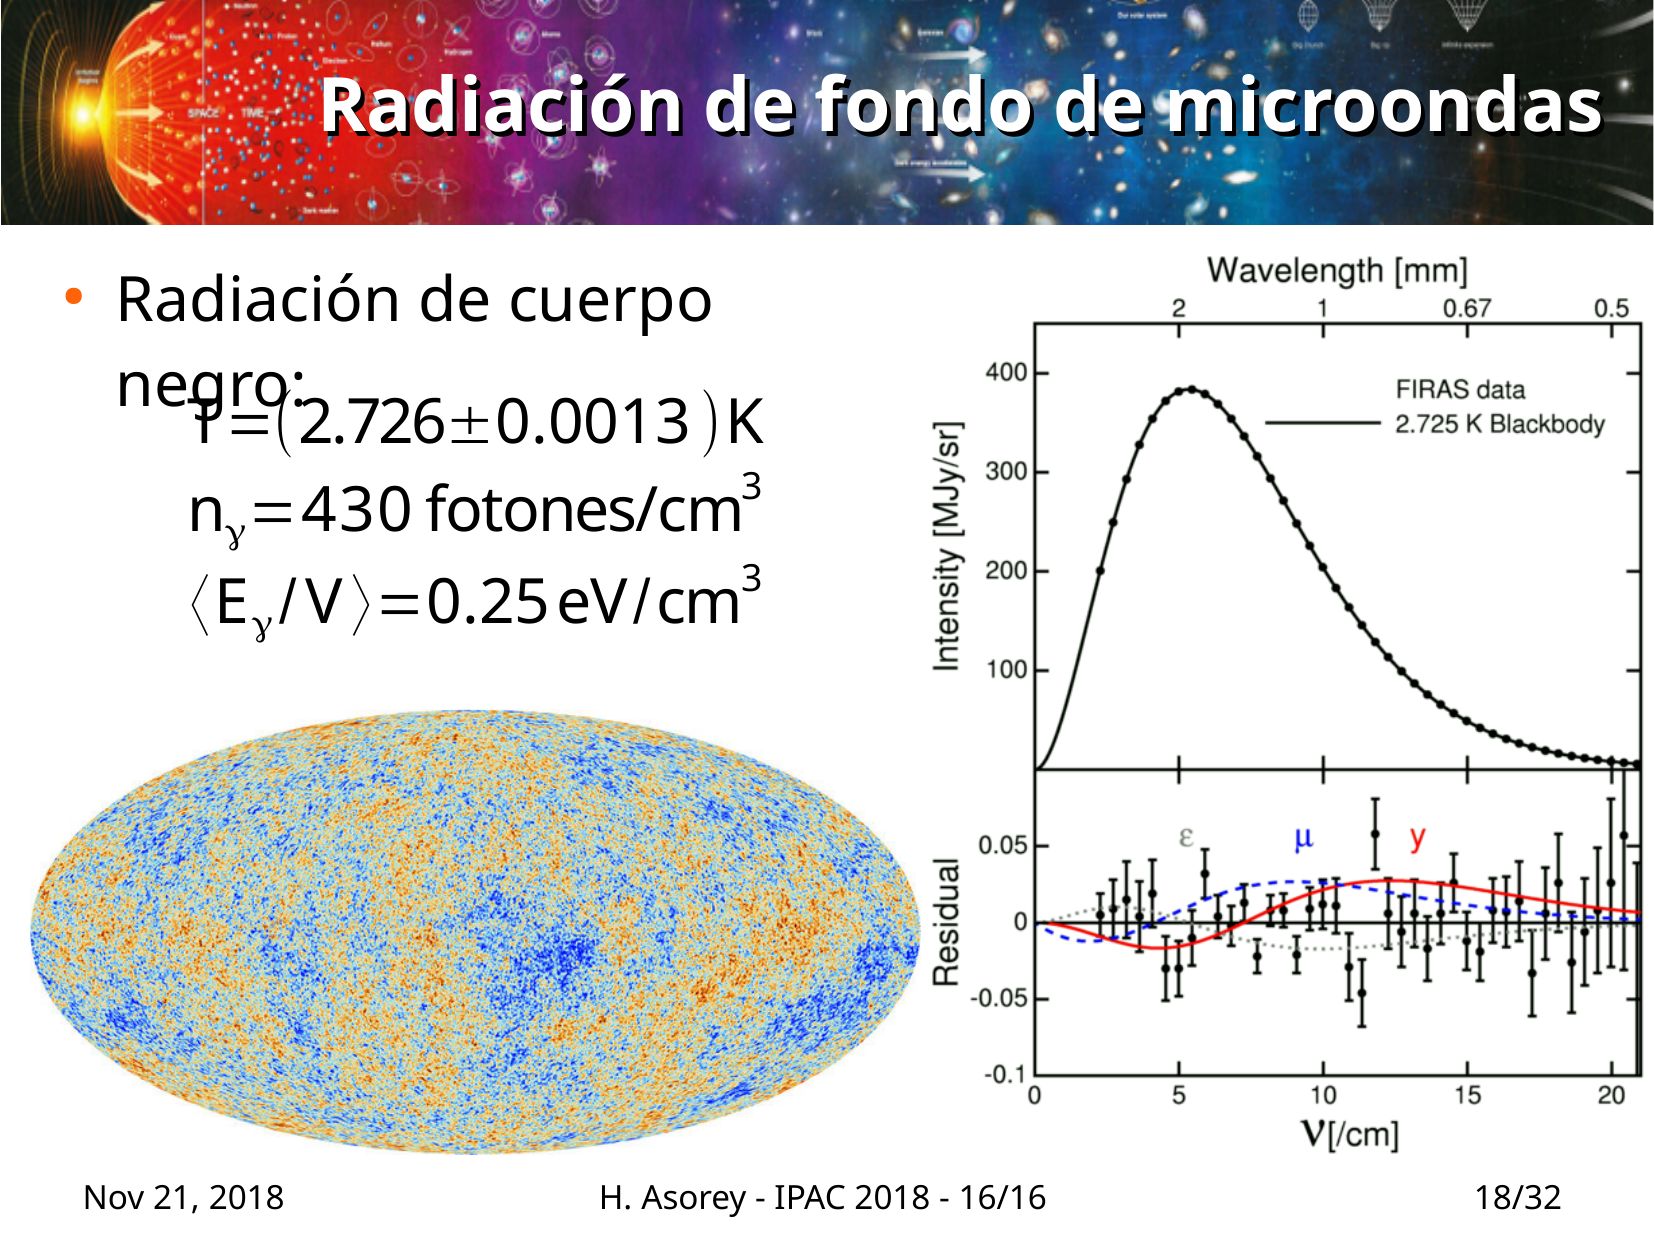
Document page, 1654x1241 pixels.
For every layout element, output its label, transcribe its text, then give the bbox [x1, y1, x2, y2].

list Radiación de cuerpo negro: [45, 255, 868, 709]
chart [180, 382, 770, 646]
picture [930, 254, 1645, 1156]
picture [30, 709, 921, 1156]
picture [1, 0, 1654, 225]
title Radiación de fondo de microondas [45, 15, 1606, 191]
